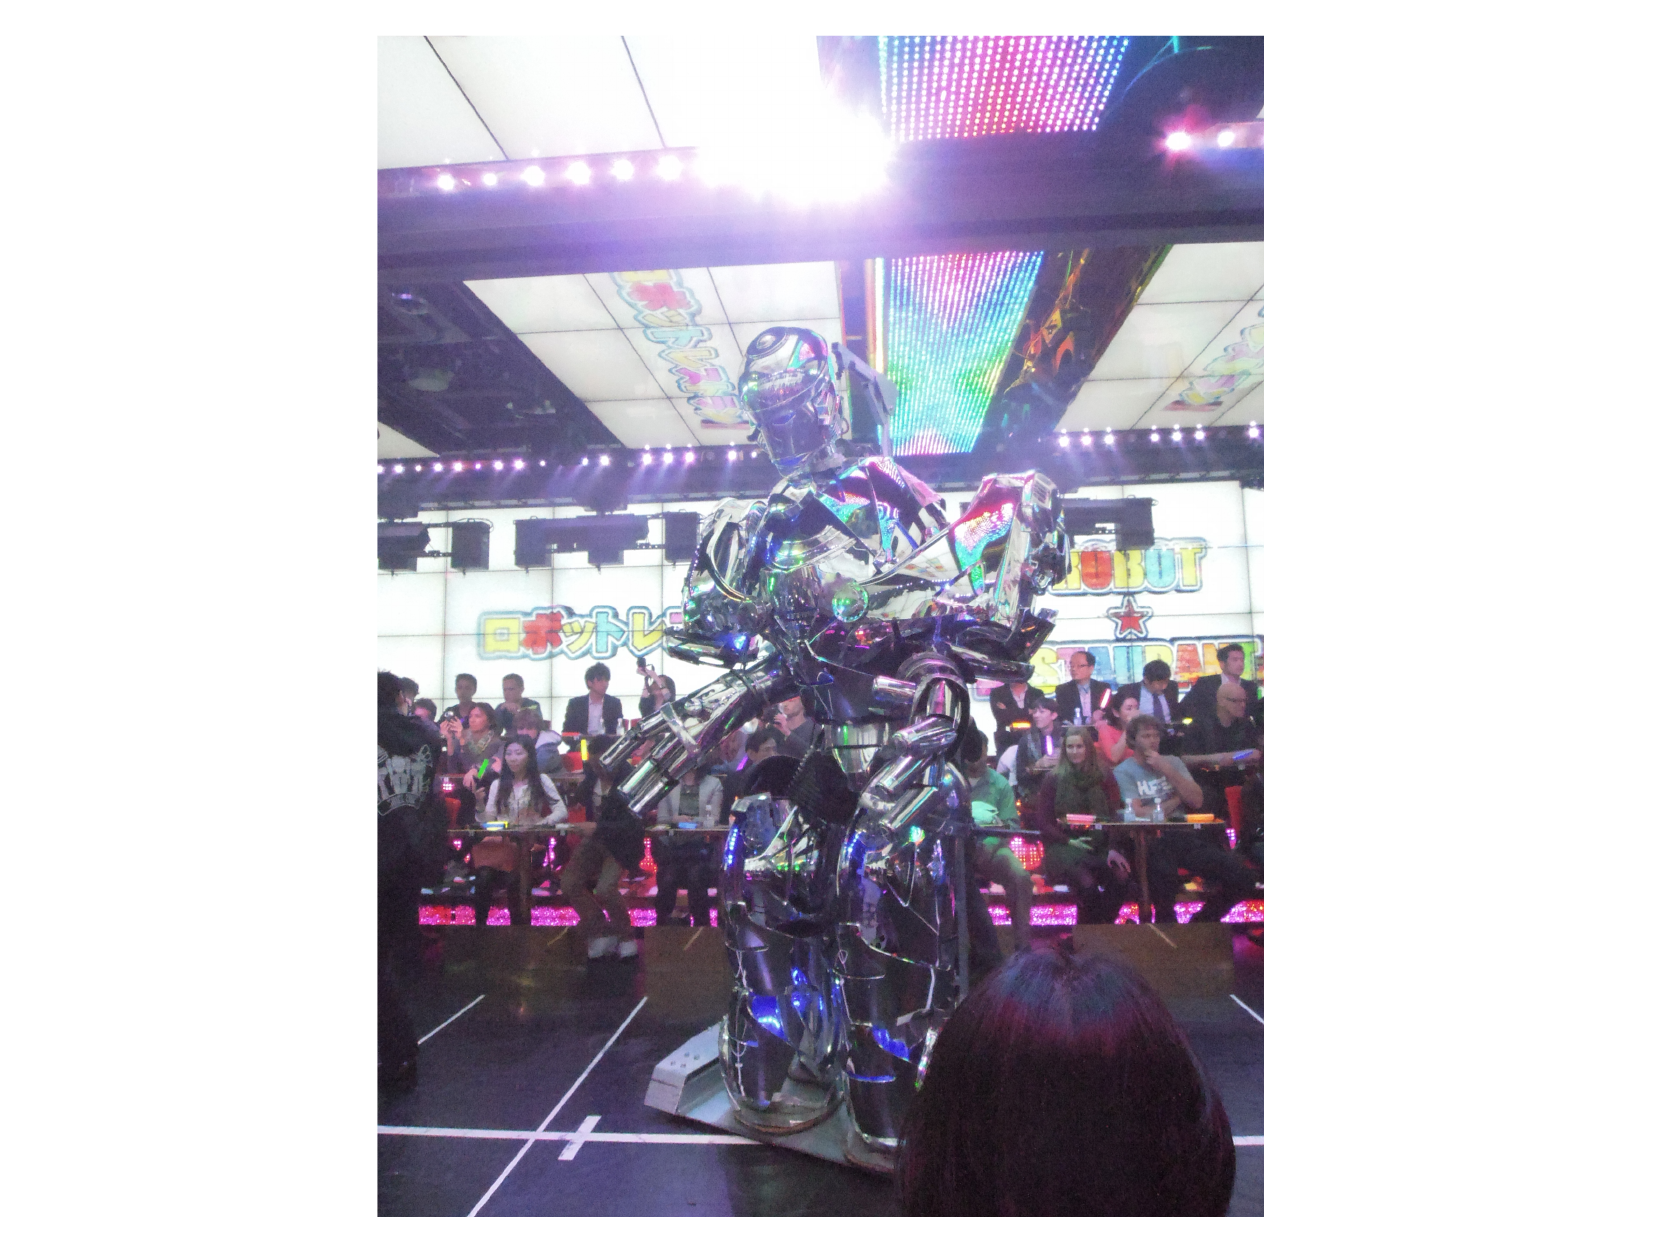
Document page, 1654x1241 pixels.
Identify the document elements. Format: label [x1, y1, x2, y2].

picture [377, 35, 1264, 1217]
